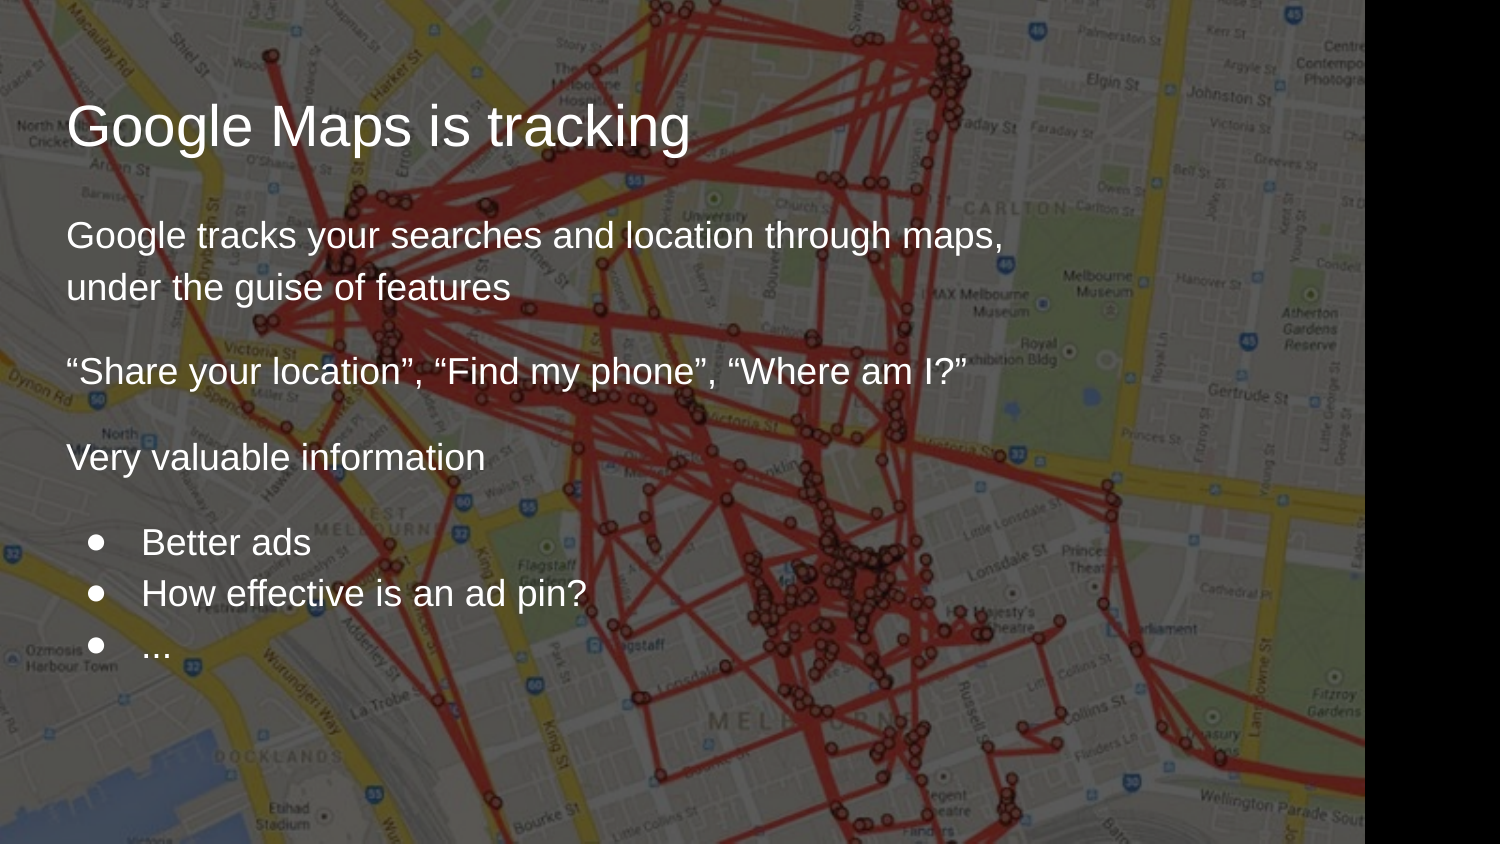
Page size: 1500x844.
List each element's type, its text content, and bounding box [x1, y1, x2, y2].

list Google tracks your searches and location through maps, under the guise of features “Share your location”, “Find my phone”, “Where am I?” Very valuable information Better ads How effective is an ad pin? ... [51, 189, 1449, 750]
picture [0, 0, 1365, 844]
title Google Maps is tracking [51, 72, 1449, 167]
